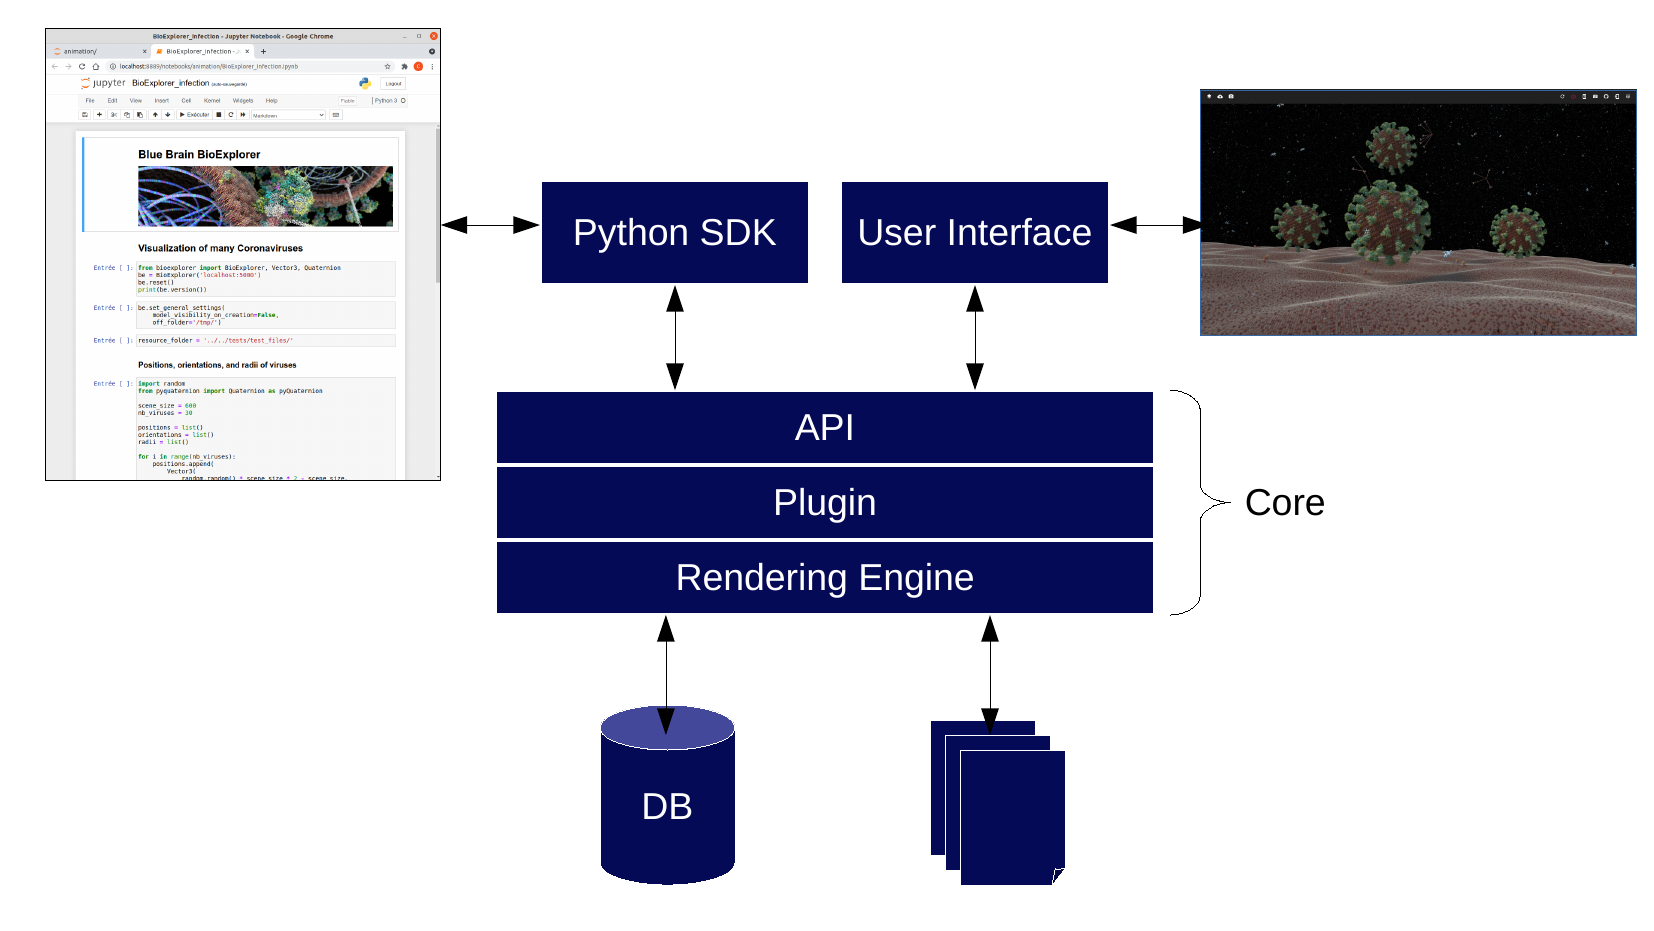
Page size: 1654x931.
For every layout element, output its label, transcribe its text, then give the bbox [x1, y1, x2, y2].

picture [45, 28, 441, 481]
picture [1200, 89, 1637, 336]
text_box Python SDK [540, 180, 811, 286]
text_box API [495, 390, 1156, 465]
text_box [930, 720, 1066, 886]
text_box User Interface [840, 180, 1111, 286]
text_box DB [600, 728, 736, 886]
text_box Plugin [495, 465, 1156, 541]
text_box Core [1230, 474, 1341, 531]
text_box Rendering Engine [495, 541, 1156, 616]
